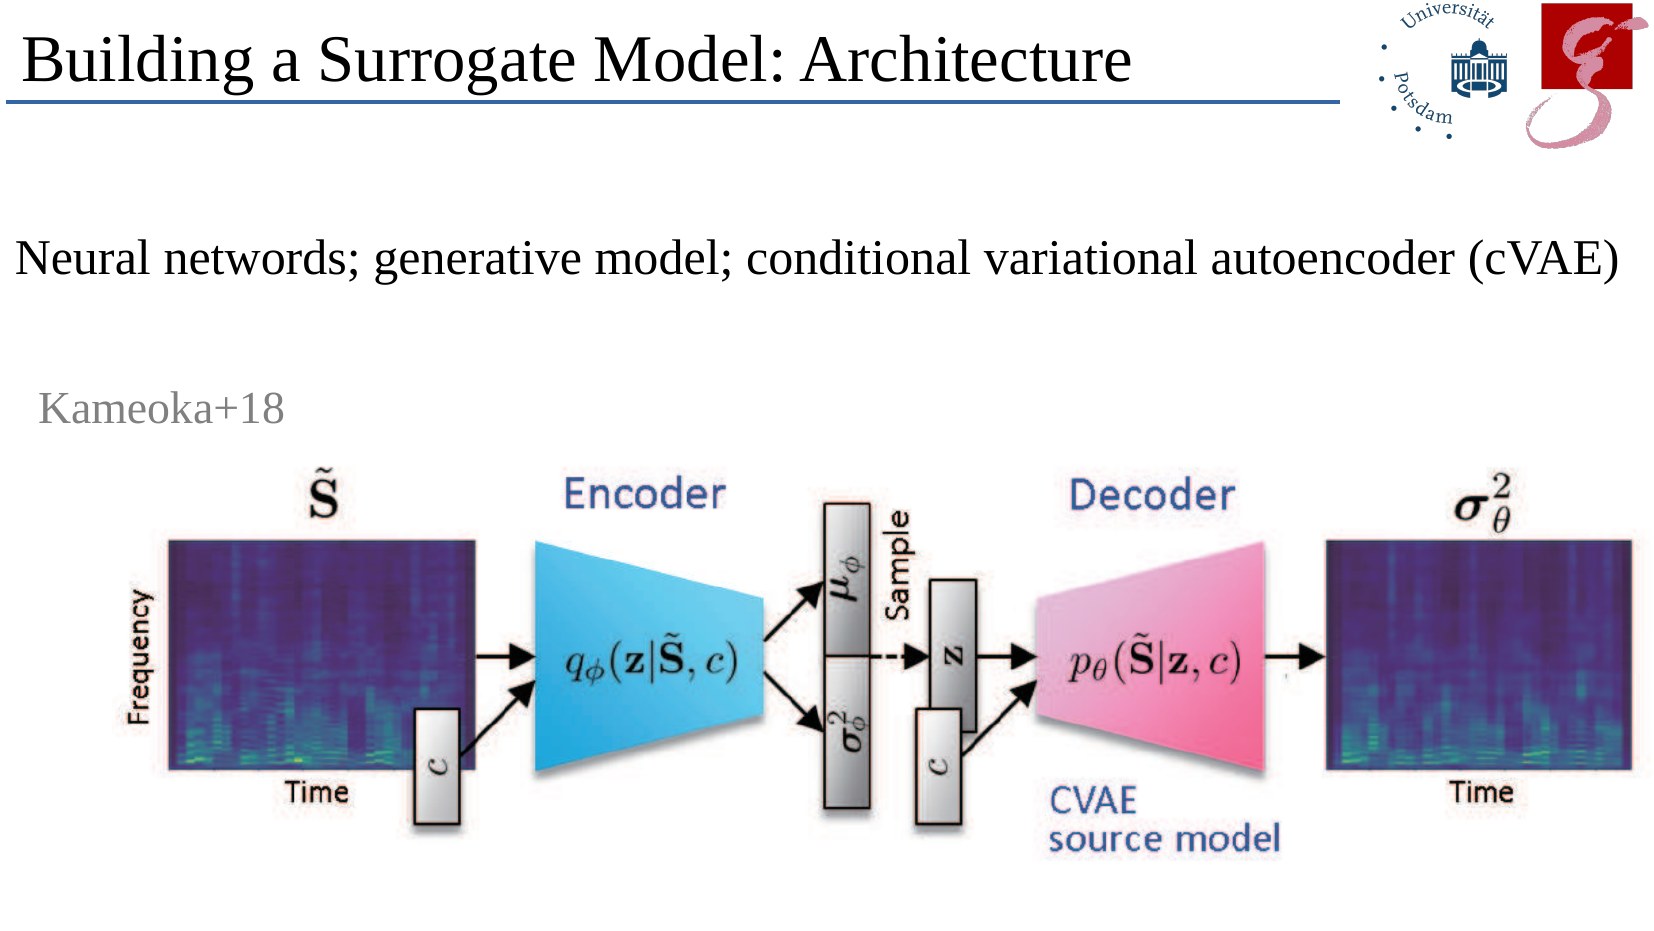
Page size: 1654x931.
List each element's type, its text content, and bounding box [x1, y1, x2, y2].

text_box Neural networds; generative model; conditional variational autoencoder (cVAE) [0, 222, 1625, 338]
picture [1375, 0, 1654, 154]
text_box Kameoka+18 [11, 375, 301, 436]
title Building a Surrogate Model: Architecture [20, 0, 1375, 118]
picture [112, 449, 1654, 862]
